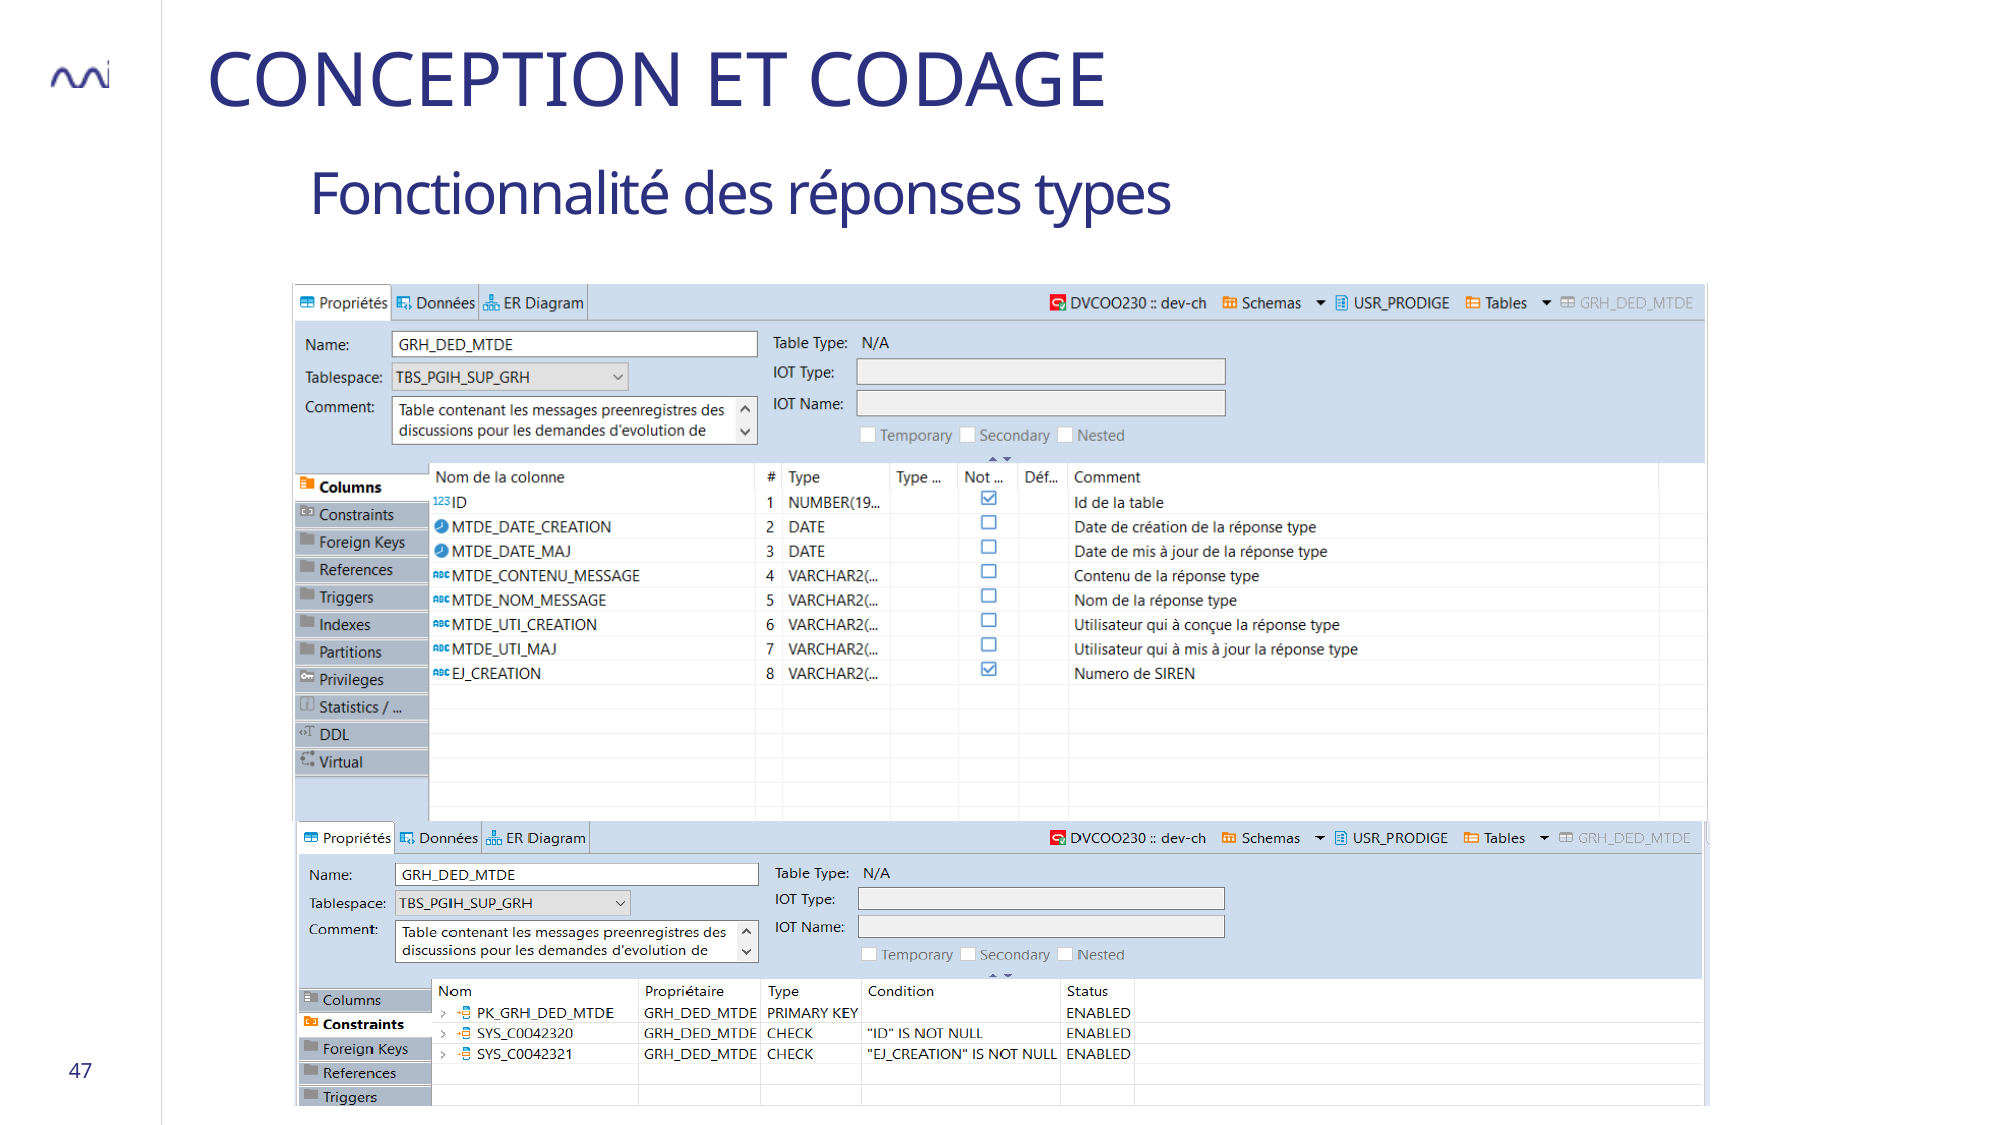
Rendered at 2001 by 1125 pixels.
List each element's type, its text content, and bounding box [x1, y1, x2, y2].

text_box Fonctionnalité des réponses types [294, 161, 1685, 252]
text_box 47 [38, 1052, 123, 1091]
picture [292, 283, 1710, 1106]
text_box CONCEPTION ET CODAGE [191, 23, 1192, 130]
